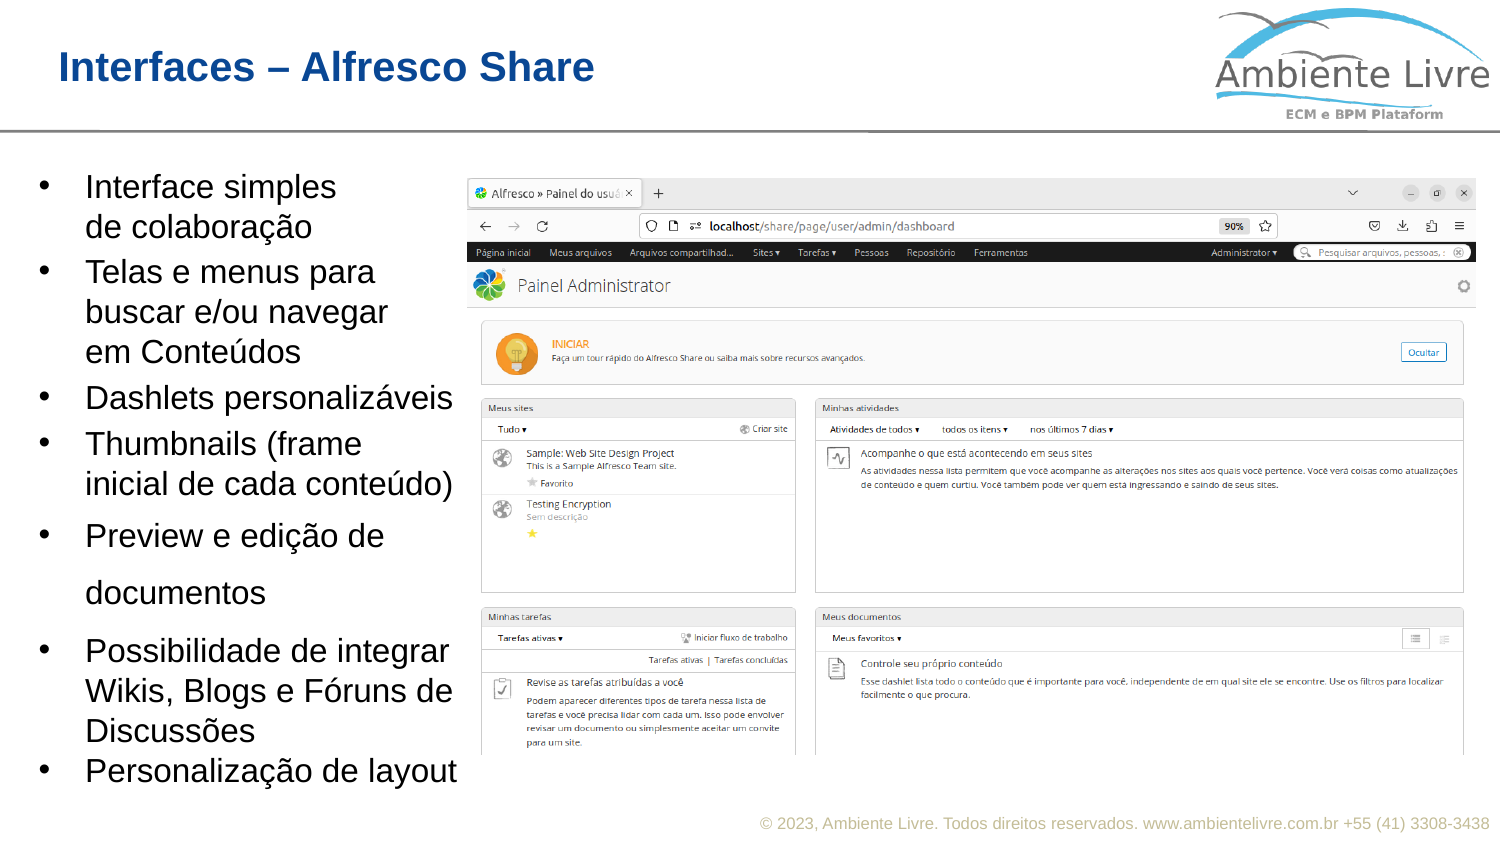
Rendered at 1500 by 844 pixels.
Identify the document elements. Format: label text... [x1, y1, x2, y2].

picture [1215, 8, 1489, 119]
text_box Interface simples de colaboração Telas e menus para buscar e/ou navegar em Conteúdos Dashlets personalizáveis Thumbnails (frame inicial de cada conteúdo) Preview e edição de documentos Possibilidade de integrar Wikis, Blogs e Fóruns de Discussões Personalização de layout [23, 157, 1374, 797]
picture [466, 177, 1477, 756]
title Interfaces – Alfresco Share [43, 8, 1127, 129]
